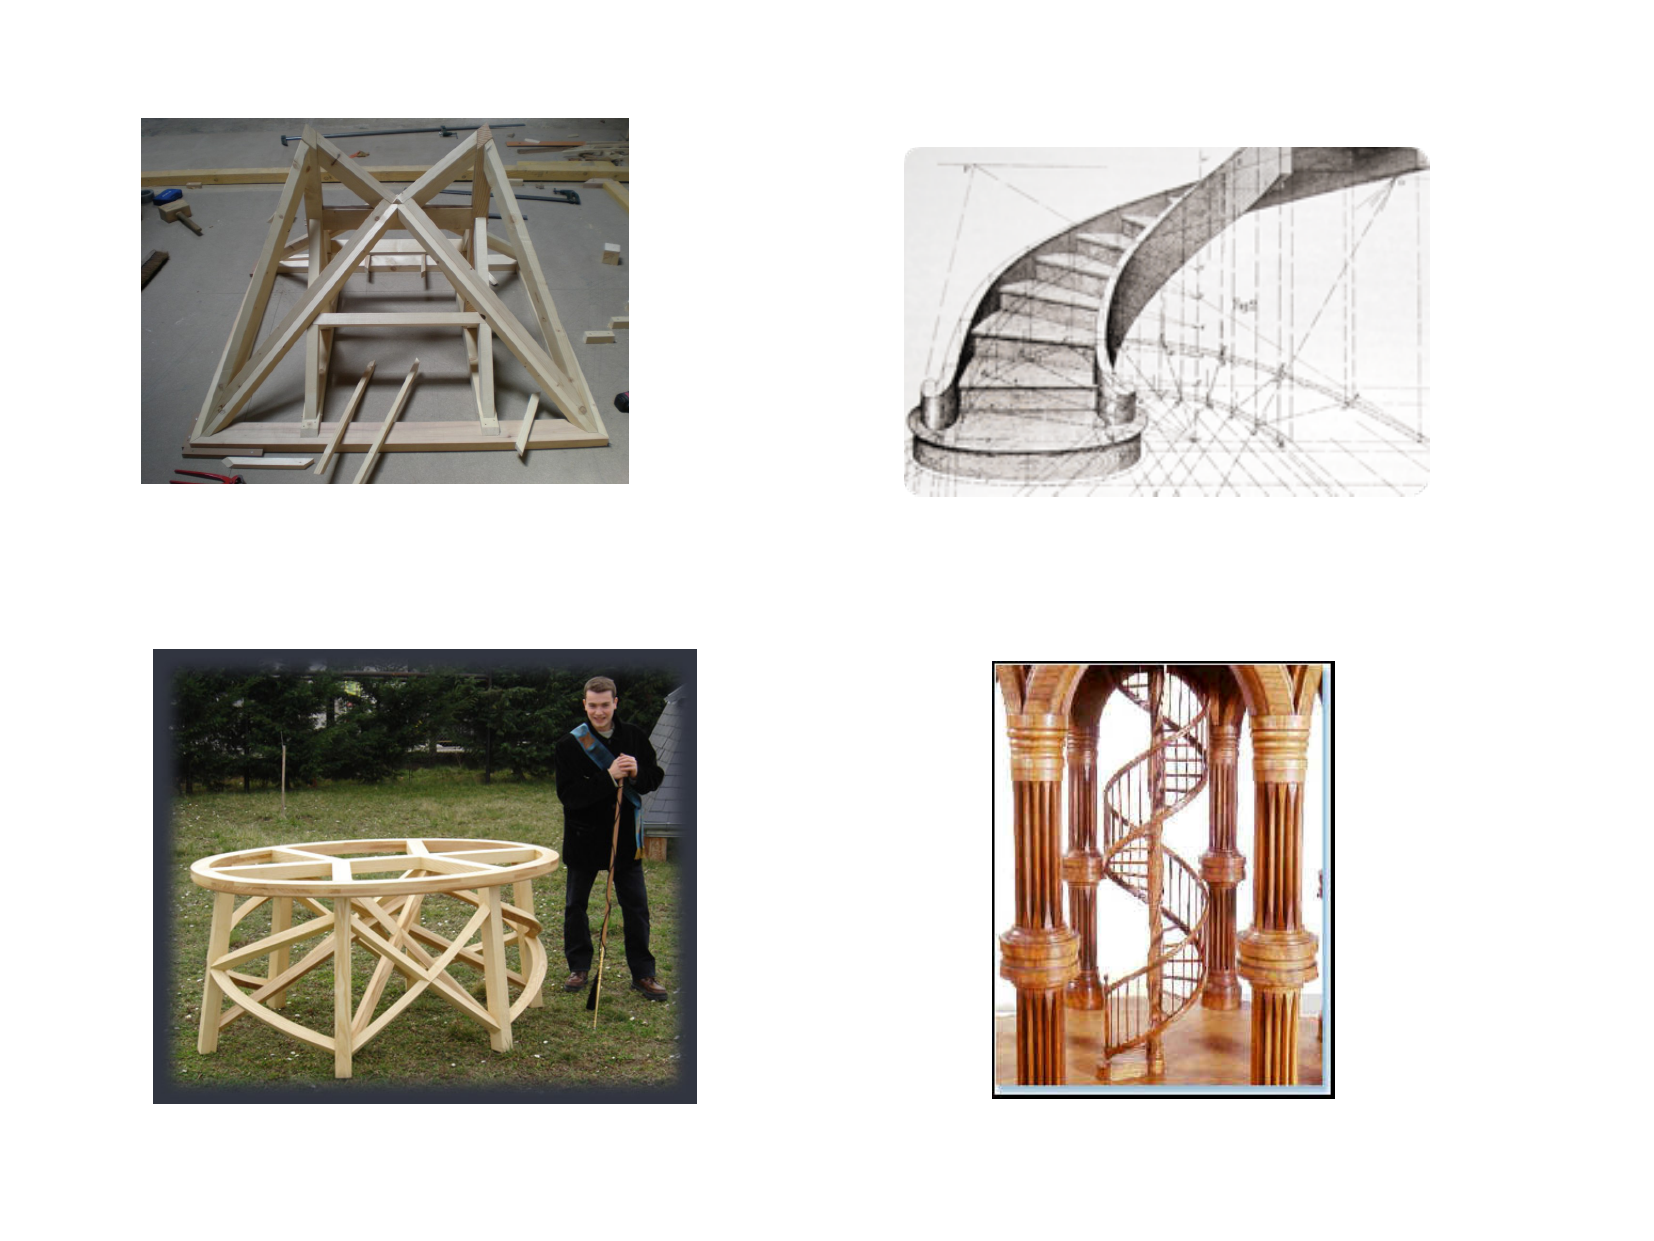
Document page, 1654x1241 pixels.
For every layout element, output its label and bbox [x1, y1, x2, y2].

picture [904, 147, 1430, 497]
picture [141, 118, 629, 484]
picture [153, 649, 697, 1104]
picture [992, 661, 1335, 1099]
